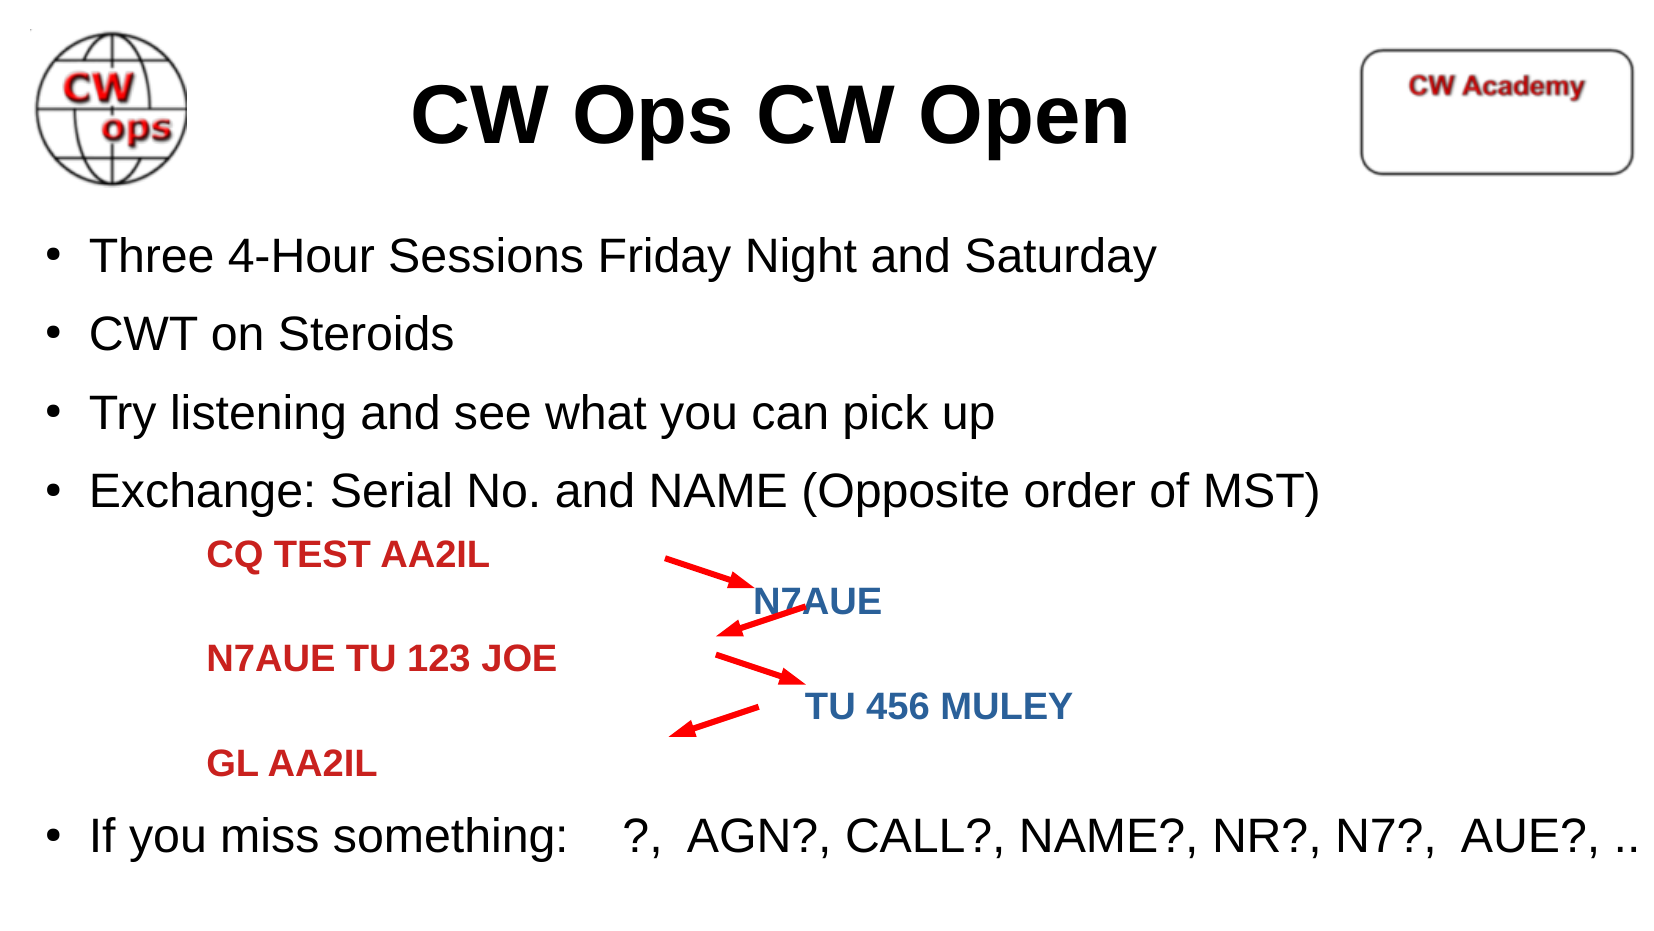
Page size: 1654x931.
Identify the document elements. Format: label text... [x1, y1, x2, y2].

picture [30, 29, 187, 37]
list Three 4-Hour Sessions Friday Night and Saturday CWT on Steroids Try listening and see what you can pick up Exchange: Serial No. and NAME (Opposite order of MST) CQ TEST AA2IL N7AUE N7AUE TU 123 JOE TU 456 MULEY GL AA2IL If you miss something: ?, AGN?, CALL?, NAME?, NR?, N7?, AUE?, .. [30, 228, 1654, 873]
picture [1516, 37, 1640, 186]
title CW Ops CW Open [26, 37, 1516, 193]
